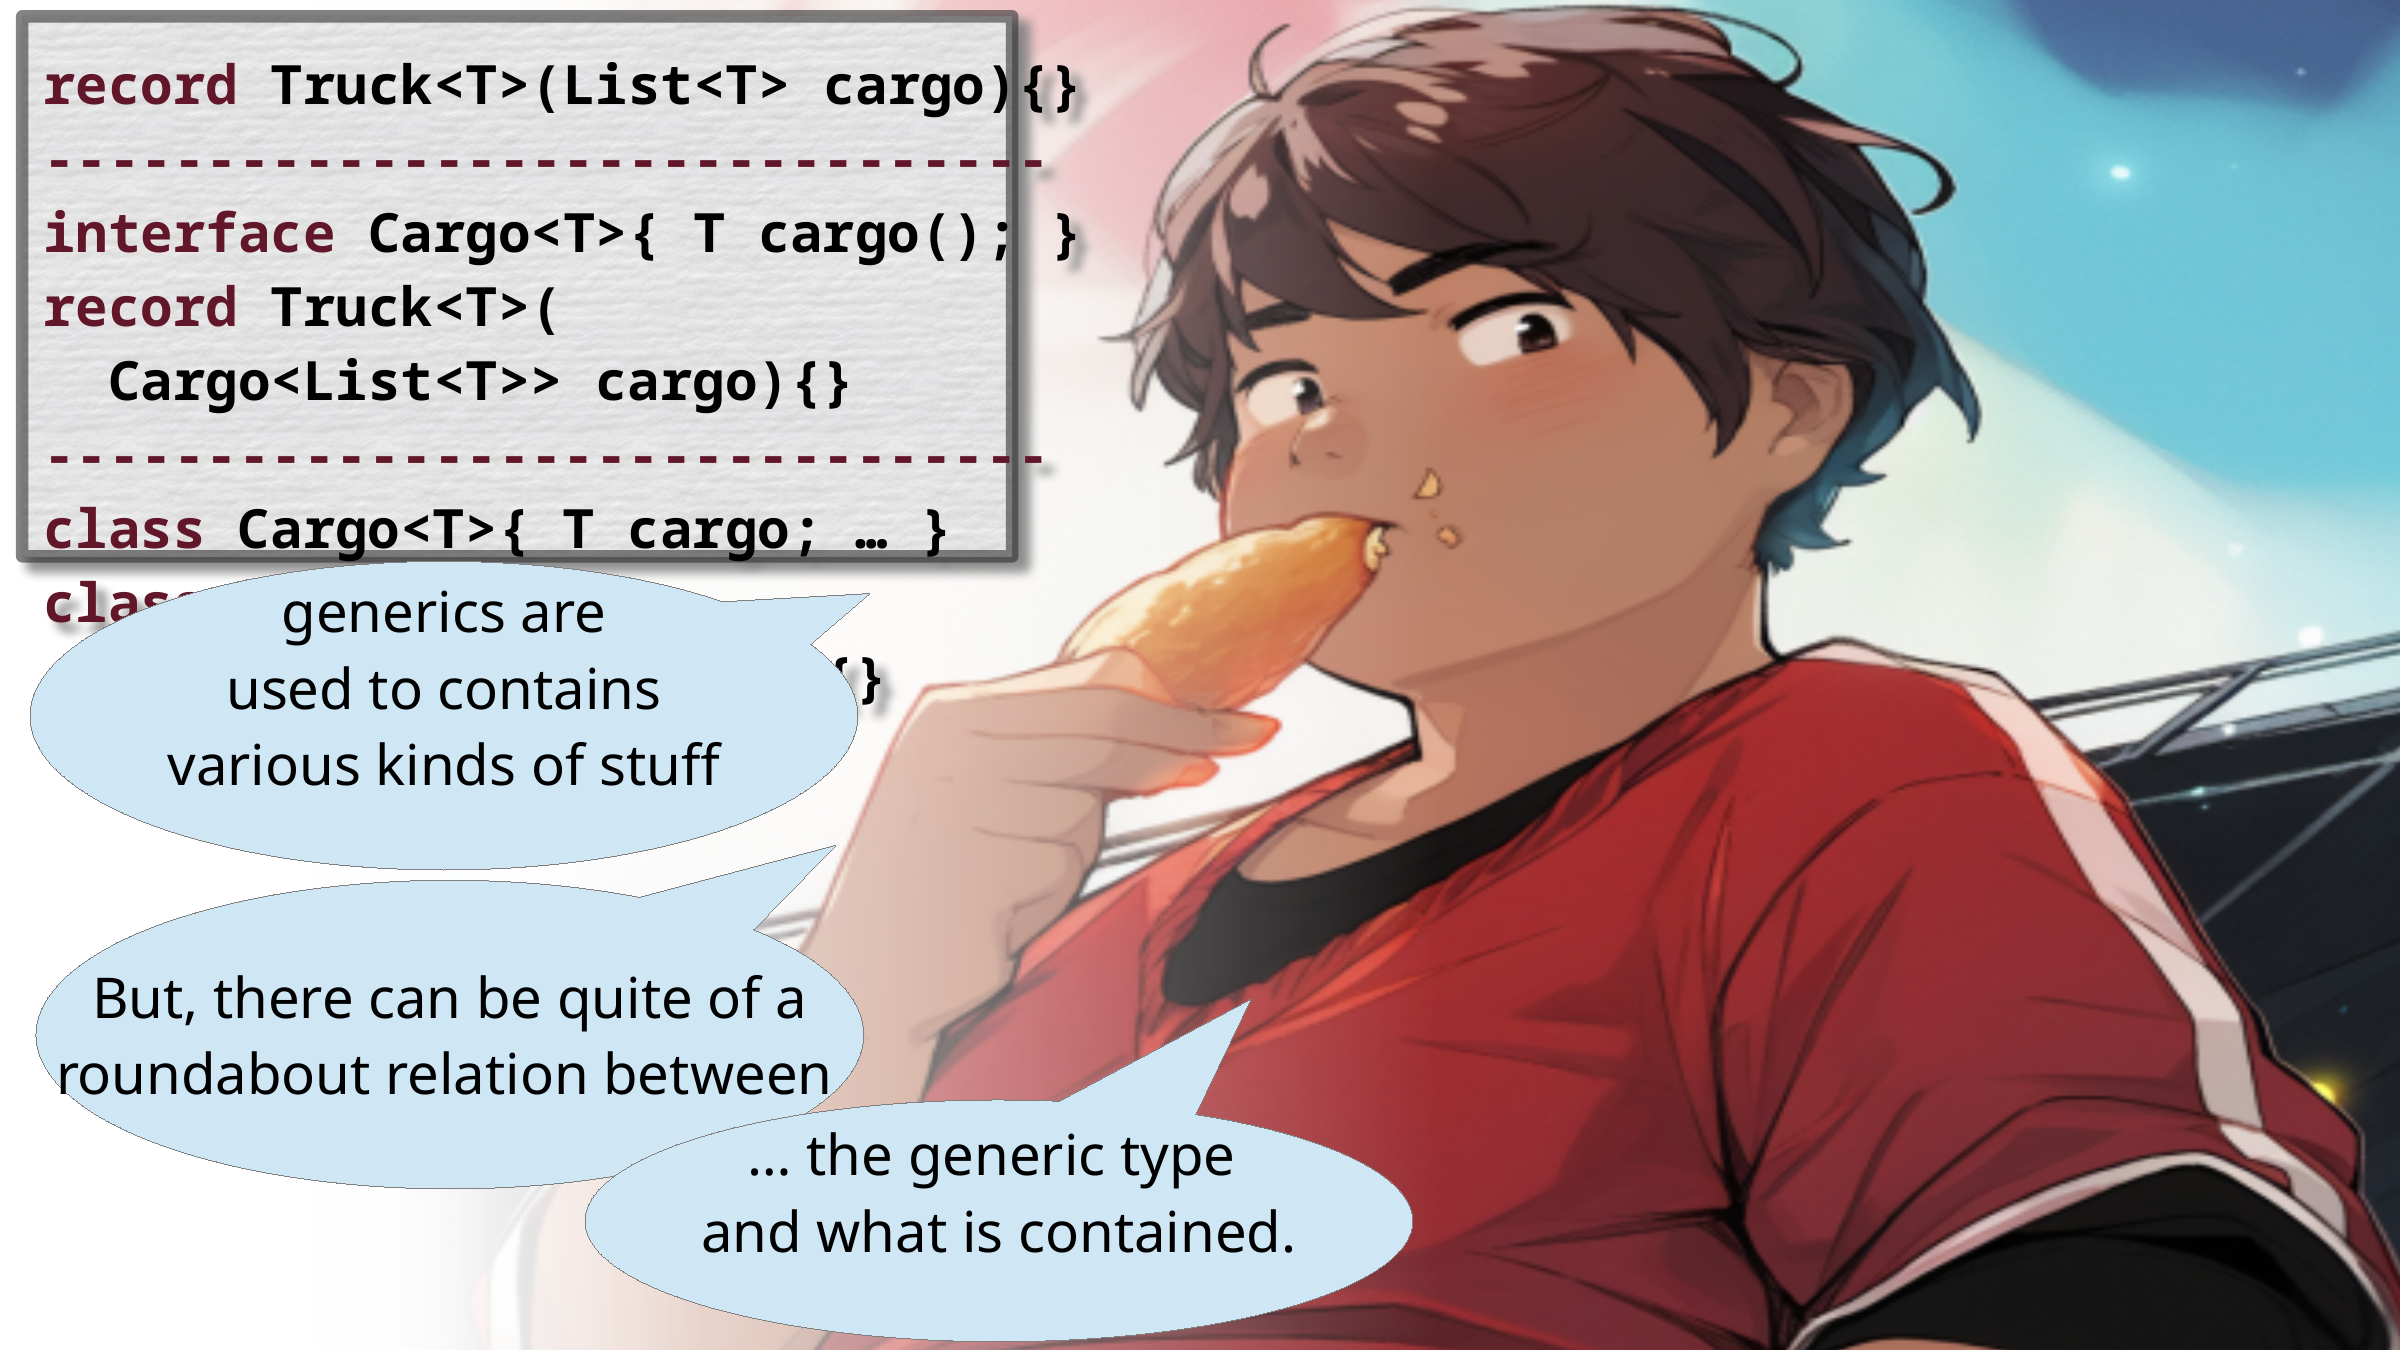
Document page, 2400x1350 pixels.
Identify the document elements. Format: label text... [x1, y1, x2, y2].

text_box record Truck<T>(List<T> cargo){} ------------------------------- interface Cargo<T>{ T cargo(); } record Truck<T>( Cargo<List<T>> cargo){} ------------------------------- class Cargo<T>{ T cargo; … } class Truck<T> extends Cargo<List<T>>{} [22, 16, 1013, 557]
text_box generics are used to contains various kinds of stuff [30, 561, 870, 871]
text_box … the generic type and what is contained. [585, 999, 1413, 1342]
text_box [315, 0, 1441, 1350]
text_box But, there can be quite of a roundabout relation between [35, 845, 864, 1189]
picture [1441, 0, 2400, 1350]
